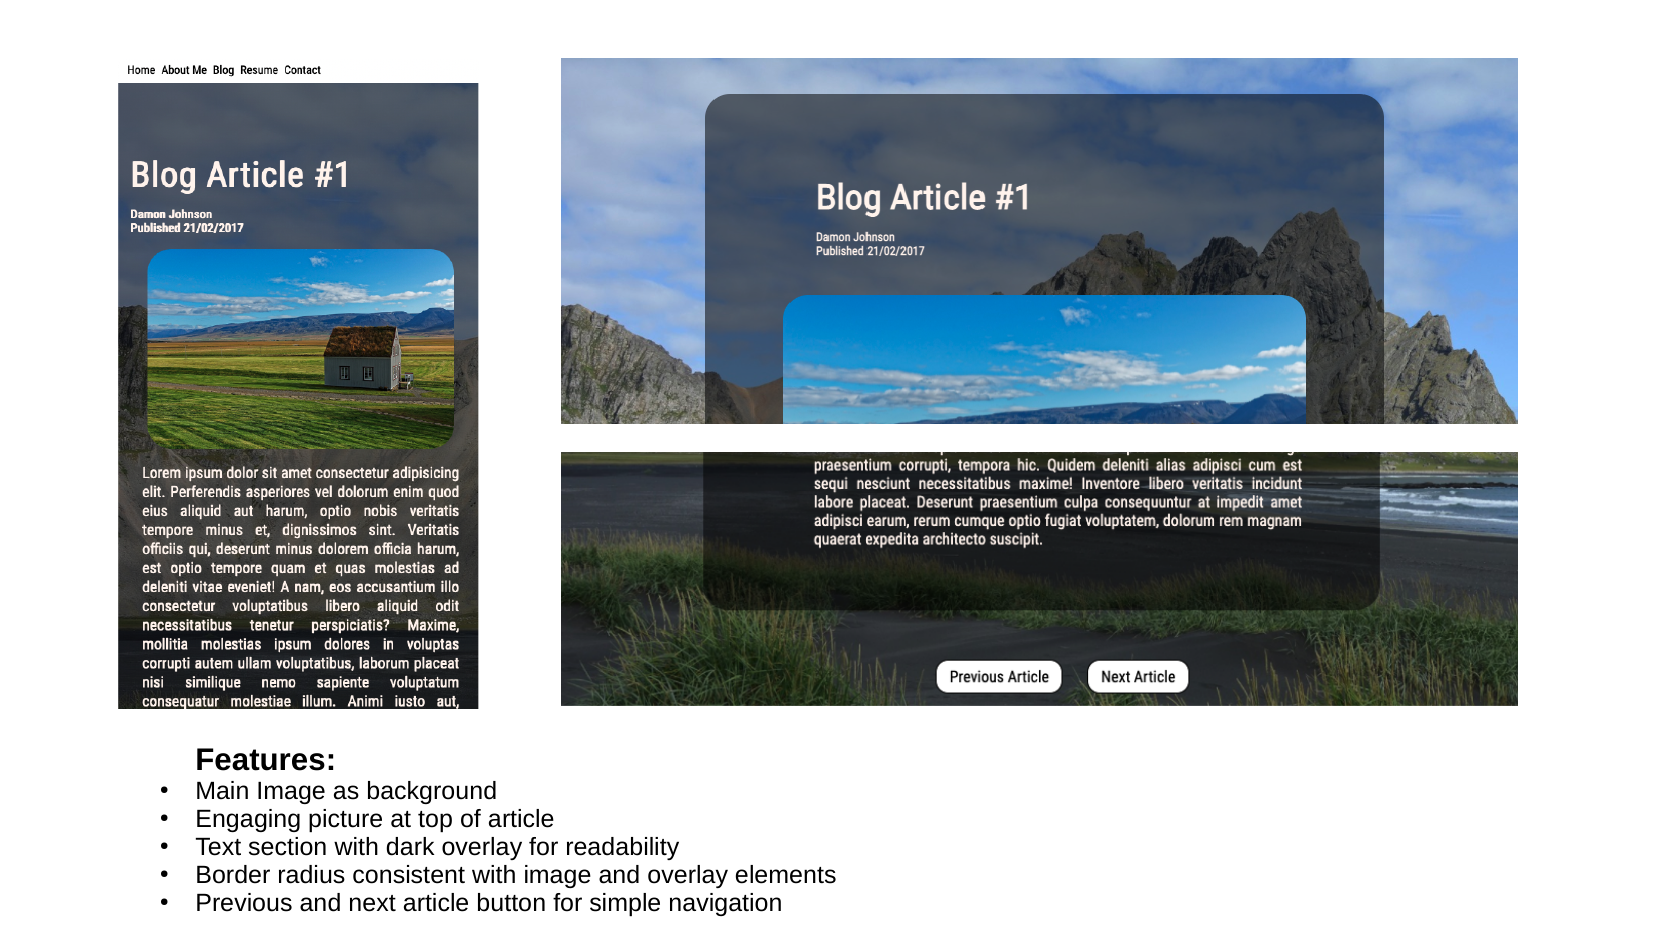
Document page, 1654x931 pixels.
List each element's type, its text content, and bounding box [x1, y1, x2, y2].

picture [561, 452, 1518, 709]
text_box Features: Main Image as background Engaging picture at top of article Text section with dark overlay for readability Border radius consistent with image and overlay elements Previous and next article button for simple navigation [145, 734, 1593, 931]
picture [561, 58, 1518, 424]
picture [118, 59, 479, 709]
